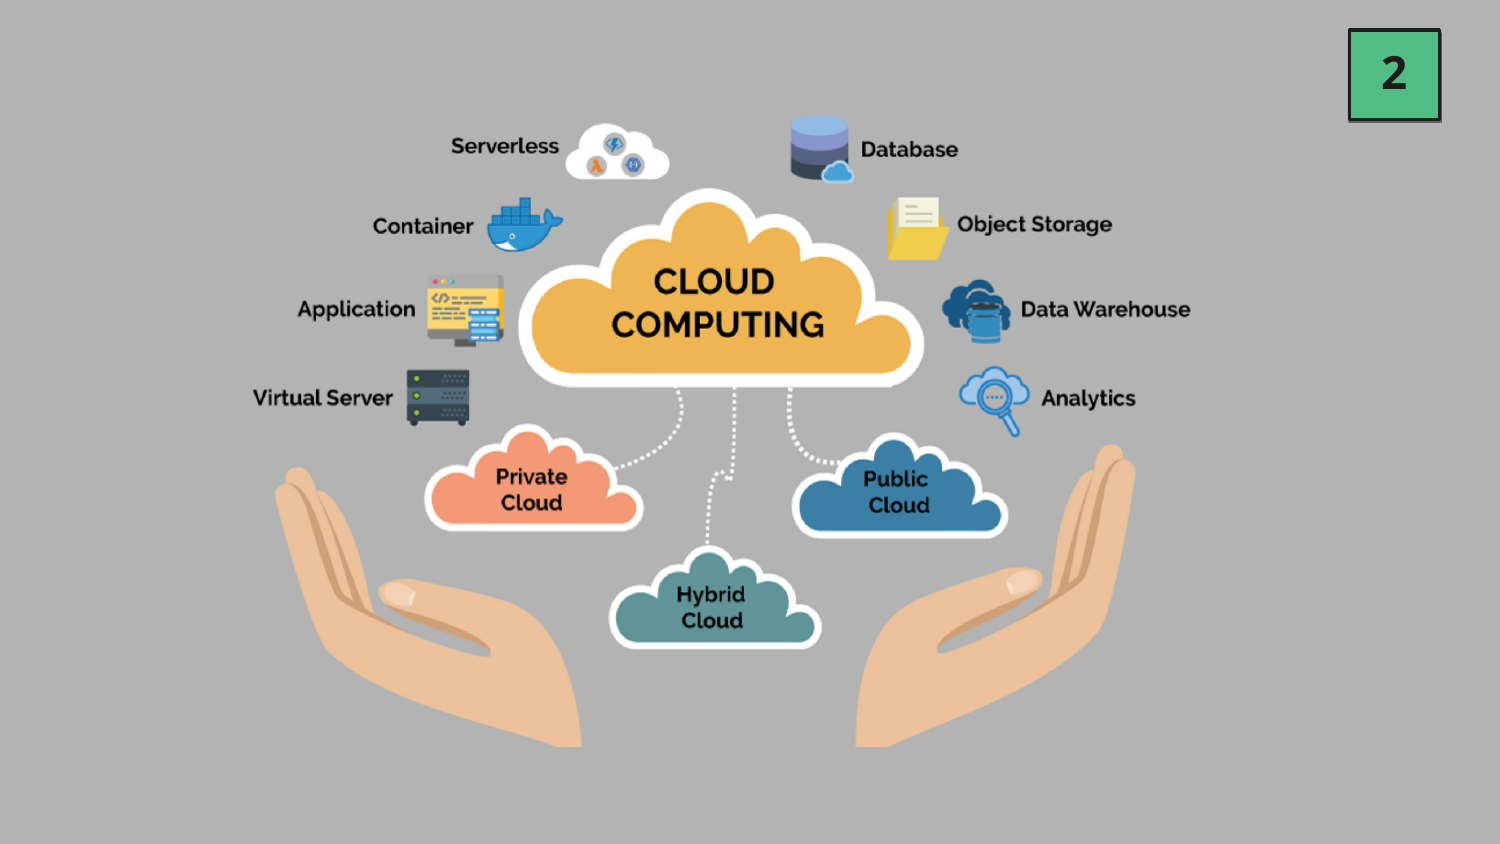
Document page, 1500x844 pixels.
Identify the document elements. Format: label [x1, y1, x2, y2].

picture [172, 97, 1327, 747]
